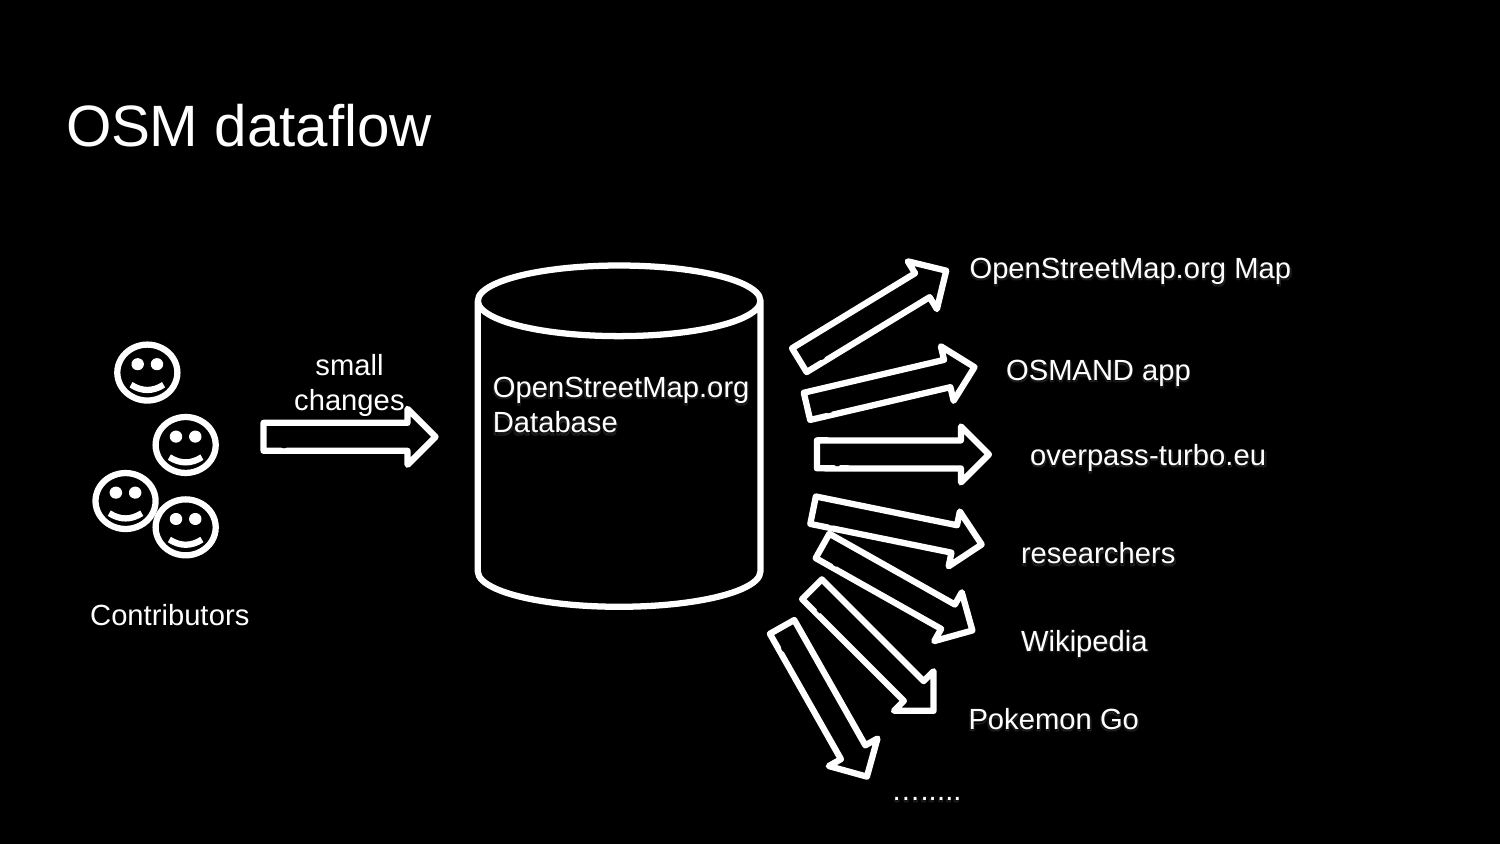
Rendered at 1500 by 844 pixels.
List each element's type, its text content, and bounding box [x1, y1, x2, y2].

text_box t [792, 261, 947, 373]
text_box OpenStreetMap.org Map [954, 234, 1315, 291]
title OSM dataflow [51, 72, 1449, 167]
text_box researchers [1006, 519, 1227, 590]
text_box t [802, 579, 934, 711]
text_box t [769, 620, 878, 777]
text_box t [803, 346, 975, 420]
text_box OSMAND app [991, 336, 1246, 393]
text_box t [816, 426, 989, 483]
text_box t [810, 496, 982, 567]
text_box t [815, 533, 973, 642]
text_box OpenStreetMap.org Database [477, 352, 791, 467]
text_box Pokemon Go [953, 685, 1437, 756]
text_box Wikipedia [1006, 606, 1216, 677]
text_box small changes [251, 331, 448, 409]
text_box Contributors [75, 581, 272, 660]
text_box overpass-turbo.eu [1015, 421, 1287, 491]
text_box t [263, 409, 436, 465]
text_box …..... [876, 756, 1360, 827]
